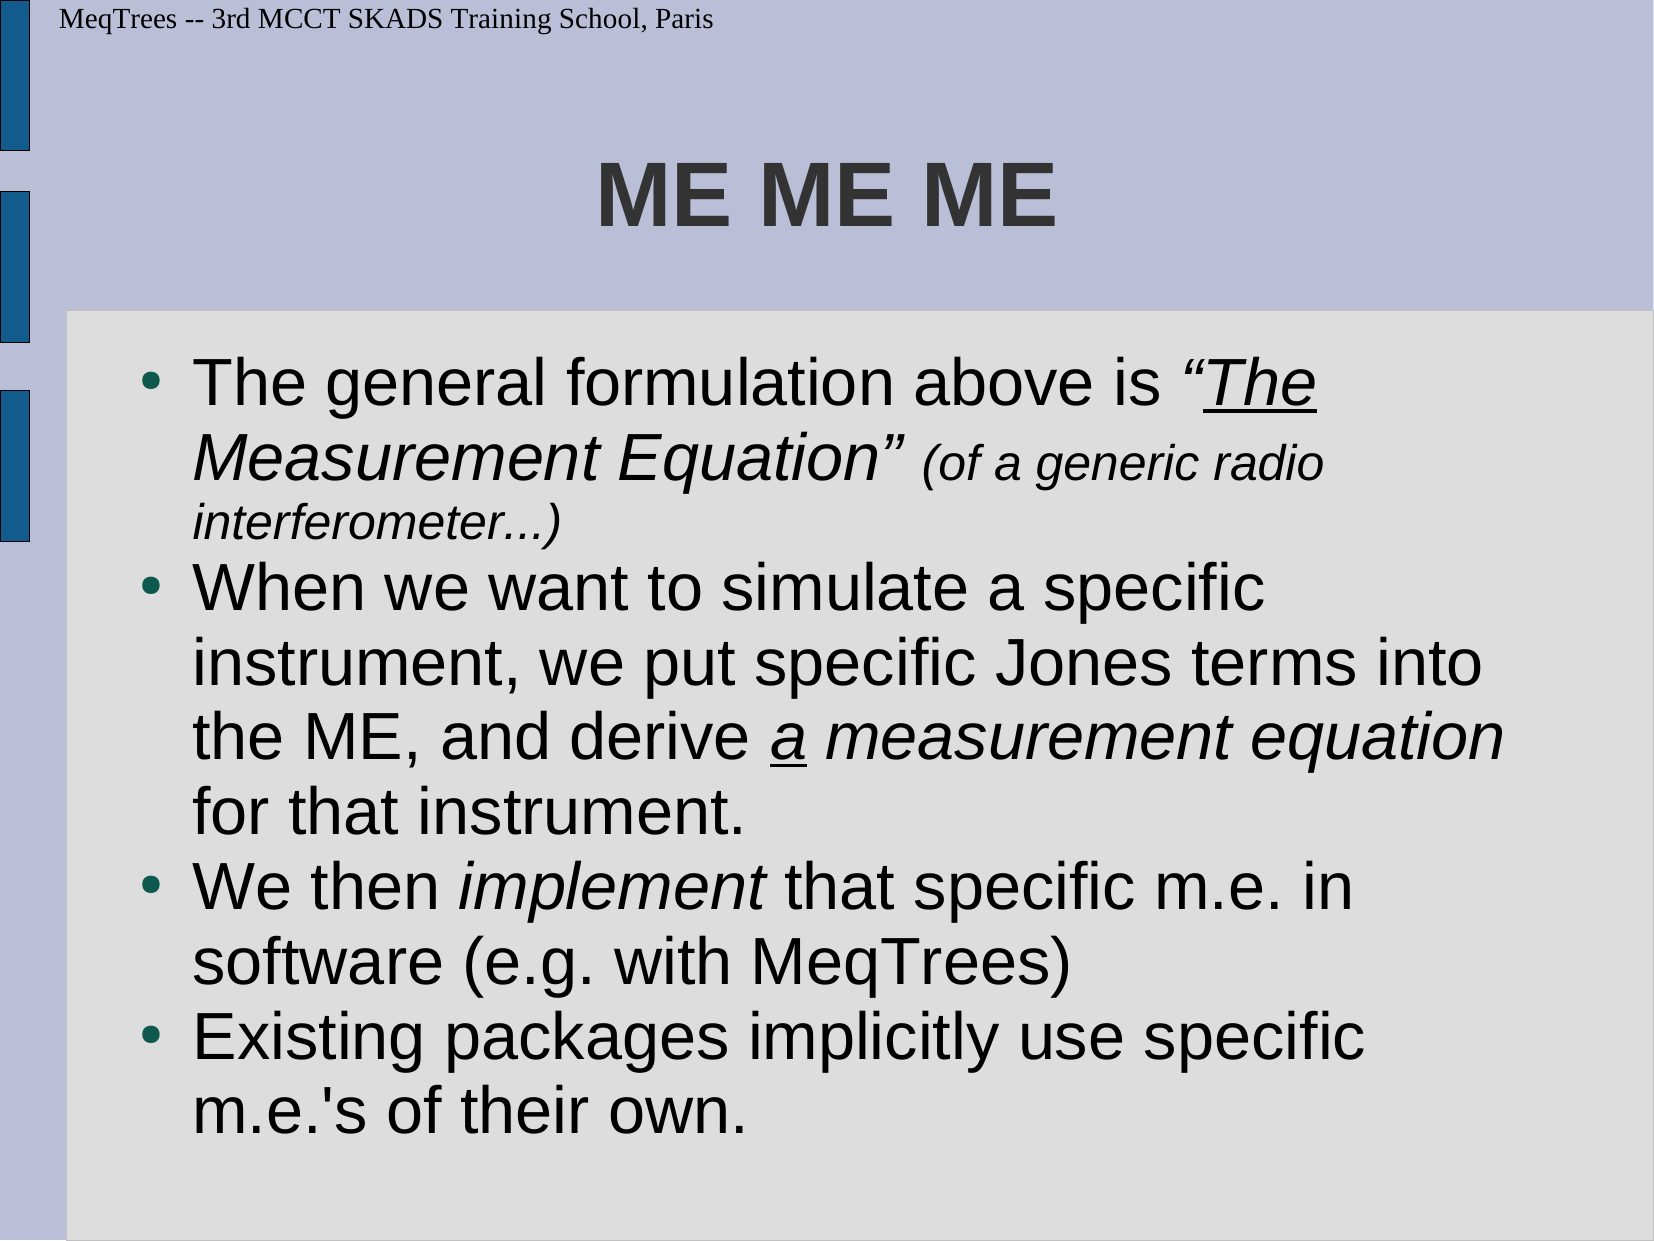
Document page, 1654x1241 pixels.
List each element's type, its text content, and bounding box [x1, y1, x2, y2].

list The general formulation above is “The Measurement Equation” (of a generic radio interferometer...) When we want to simulate a specific instrument, we put specific Jones terms into the ME, and derive a measurement equation for that instrument. We then implement that specific m.e. in software (e.g. with MeqTrees) Existing packages implicitly use specific m.e.'s of their own. [121, 344, 1534, 1149]
title ME ME ME [121, 91, 1534, 299]
